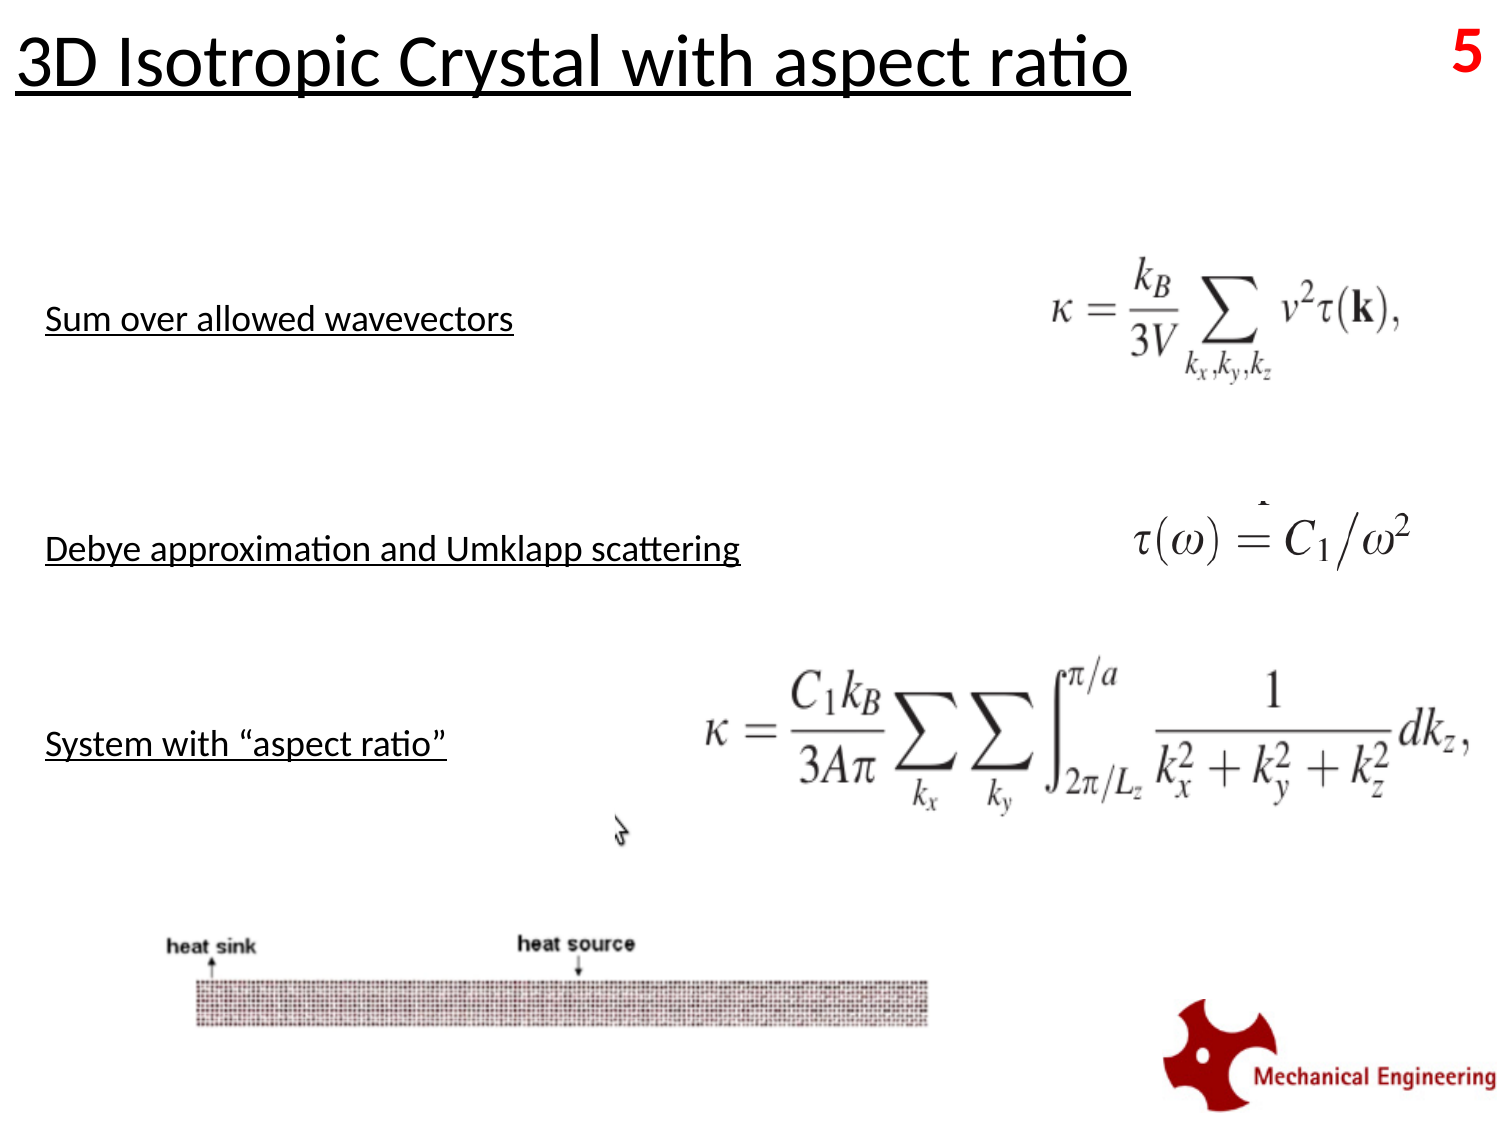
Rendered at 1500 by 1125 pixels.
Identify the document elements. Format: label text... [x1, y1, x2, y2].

text_box 5 [1436, 0, 1500, 93]
picture [1131, 501, 1447, 577]
picture [1162, 999, 1497, 1113]
title Sum over allowed wavevectors [30, 255, 1006, 376]
picture [615, 651, 1486, 868]
picture [111, 909, 961, 1051]
title System with “aspect ratio” [30, 681, 1006, 802]
title 3D Isotropic Crystal with aspect ratio [0, 0, 1500, 150]
picture [900, 233, 1485, 421]
title Debye approximation and Umklapp scattering [30, 486, 1006, 607]
